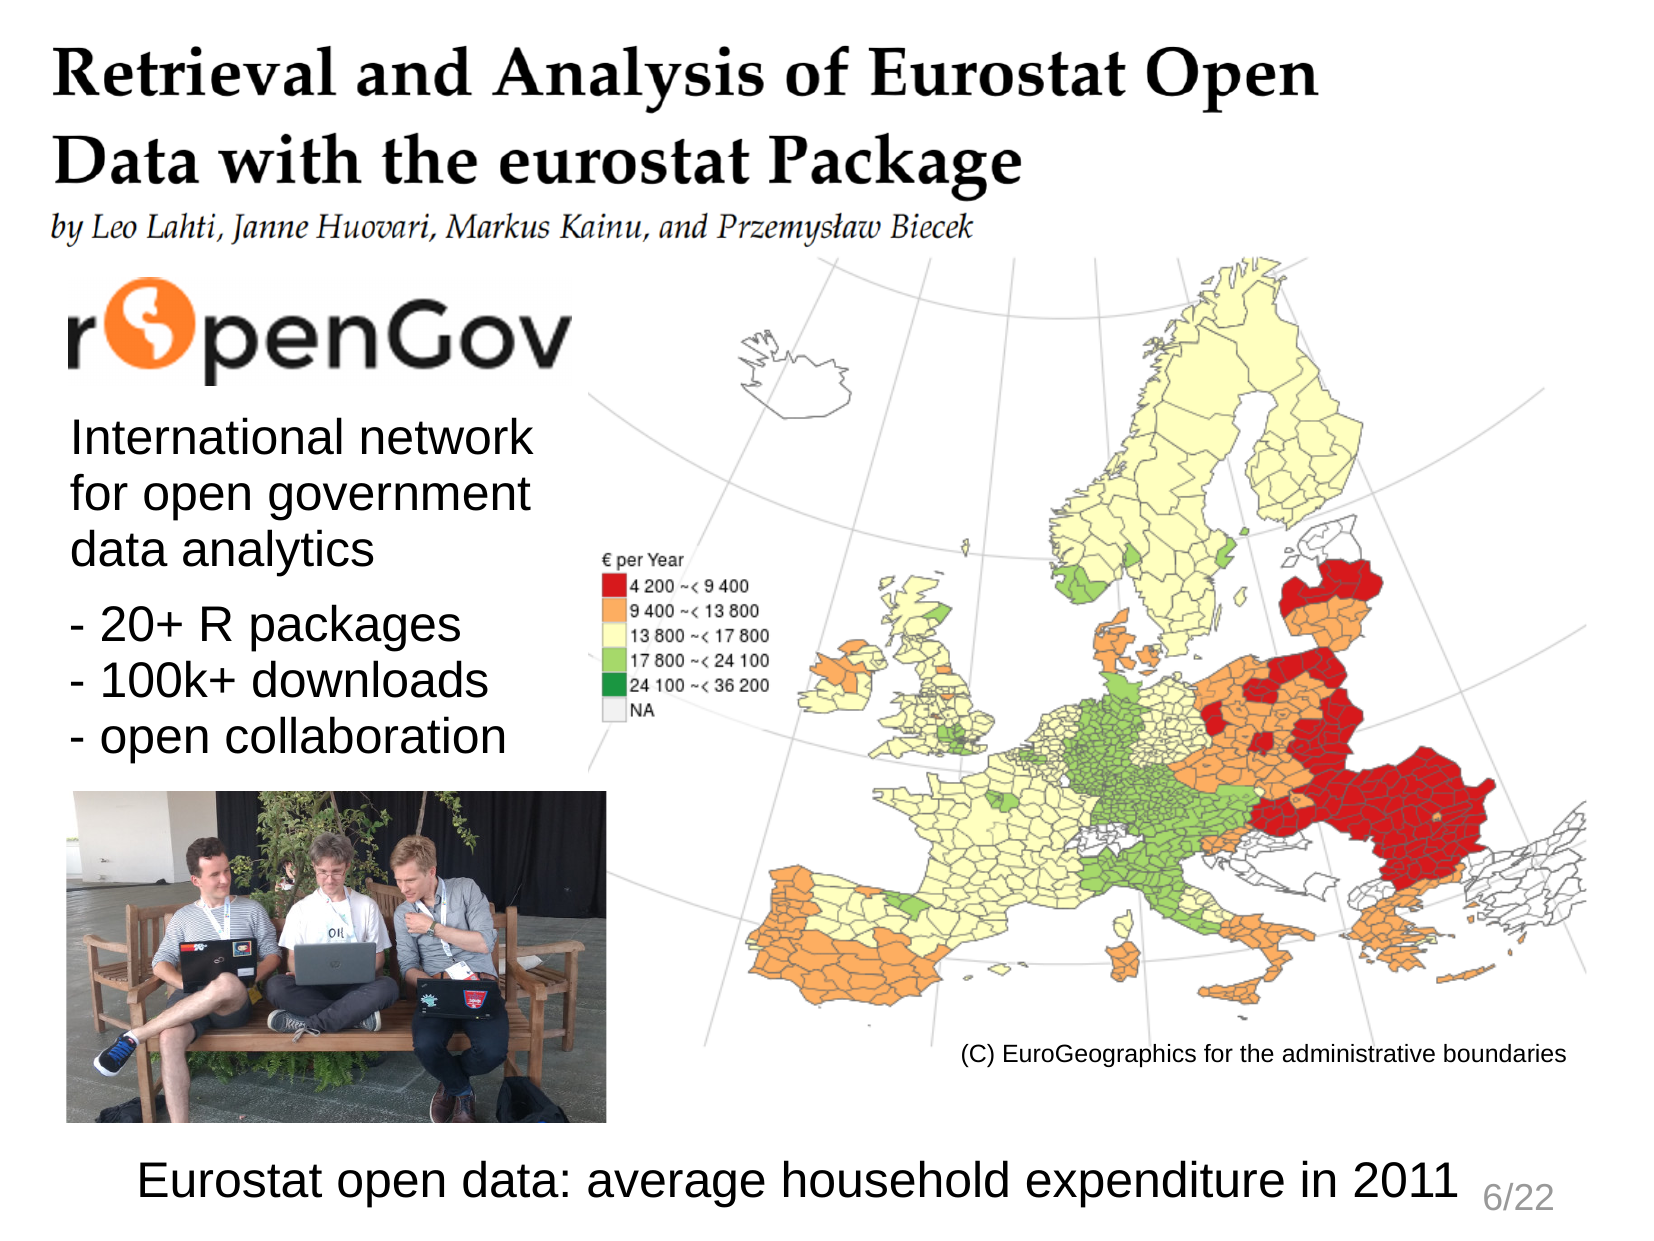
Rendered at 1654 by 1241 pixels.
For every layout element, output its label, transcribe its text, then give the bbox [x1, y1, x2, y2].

text_box - 20+ R packages - 100k+ downloads - open collaboration [54, 589, 535, 781]
title Eurostat open data: average household expenditure in 2011 [136, 1133, 1495, 1226]
text_box <number>/22 [1495, 1169, 1654, 1226]
text_box International network for open government data analytics [55, 401, 566, 584]
text_box (C) EuroGeographics for the administrative boundaries [945, 1032, 1636, 1090]
picture [68, 277, 572, 386]
picture [15, 18, 1587, 1123]
